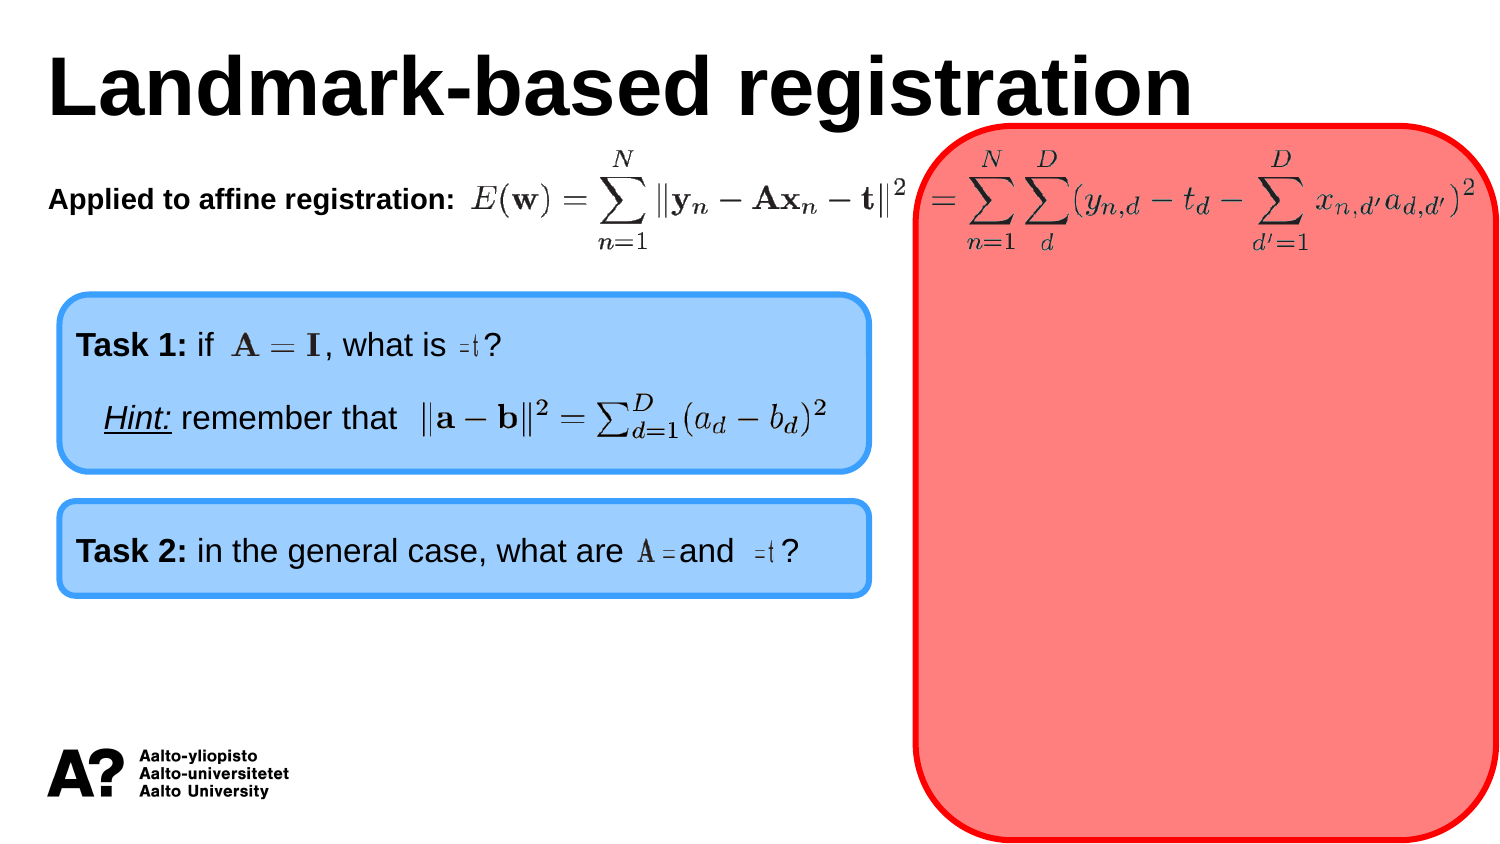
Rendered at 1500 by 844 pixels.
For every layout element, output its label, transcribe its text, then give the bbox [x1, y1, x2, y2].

text_box [59, 501, 870, 596]
picture [413, 382, 834, 473]
list Applied to affine registration: [48, 180, 1375, 284]
picture [231, 305, 320, 364]
picture [459, 304, 478, 364]
text_box Task 2: in the general case, what are and ? [66, 532, 637, 570]
text_box [915, 161, 1497, 841]
text_box [59, 294, 870, 472]
picture [637, 511, 675, 570]
text_box Task 2: in the general case, what are and ? [774, 532, 843, 570]
picture [0, 702, 337, 844]
picture [471, 132, 905, 259]
list Landmark-based registration [47, 32, 1442, 197]
picture [754, 511, 774, 570]
text_box Task 1: if , what is ? Hint: remember that [66, 325, 843, 438]
picture [932, 132, 1474, 261]
text_box Task 2: in the general case, what are and ? [675, 532, 754, 570]
